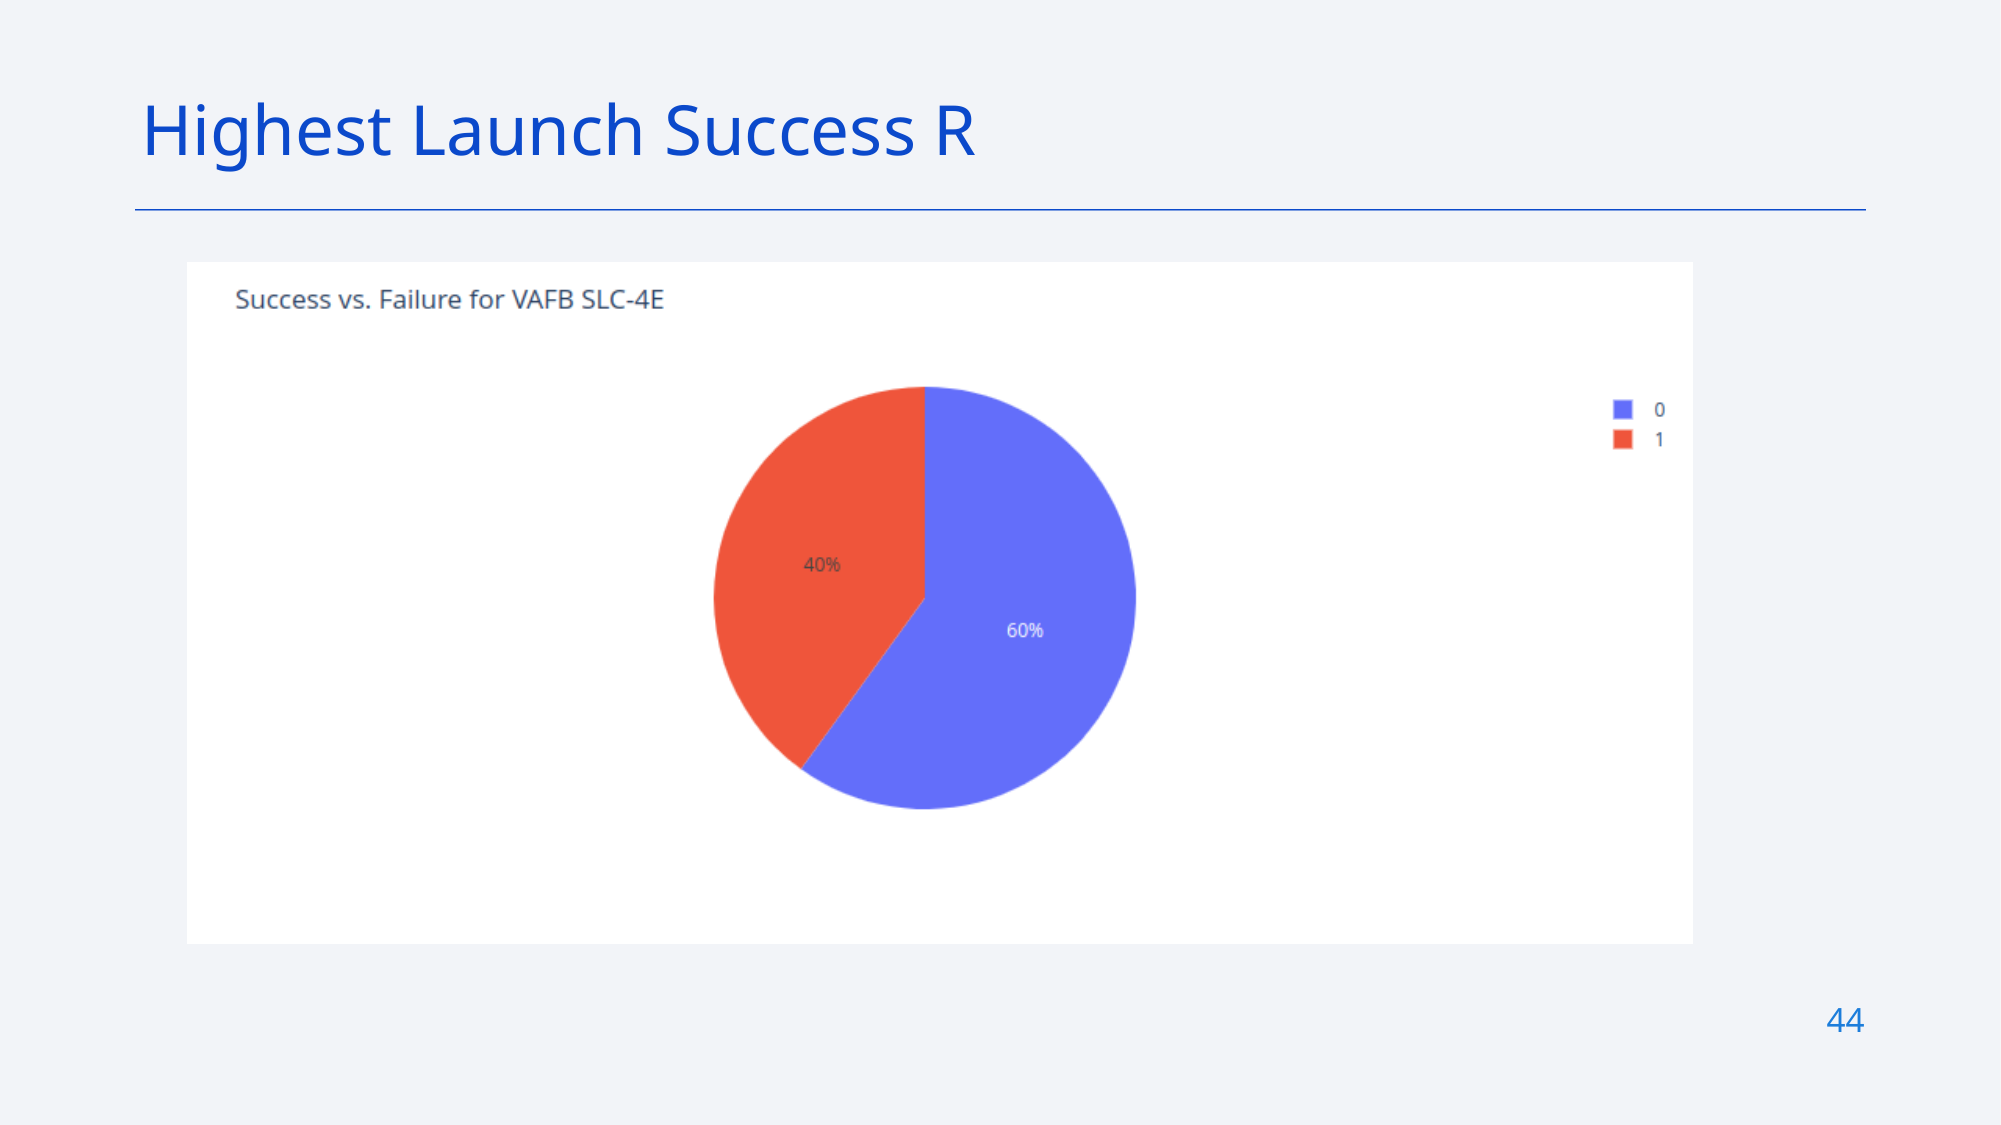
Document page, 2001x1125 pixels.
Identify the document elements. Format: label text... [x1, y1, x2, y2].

text_box Highest Launch Success R [126, 88, 1852, 179]
picture [0, 0, 2001, 1125]
